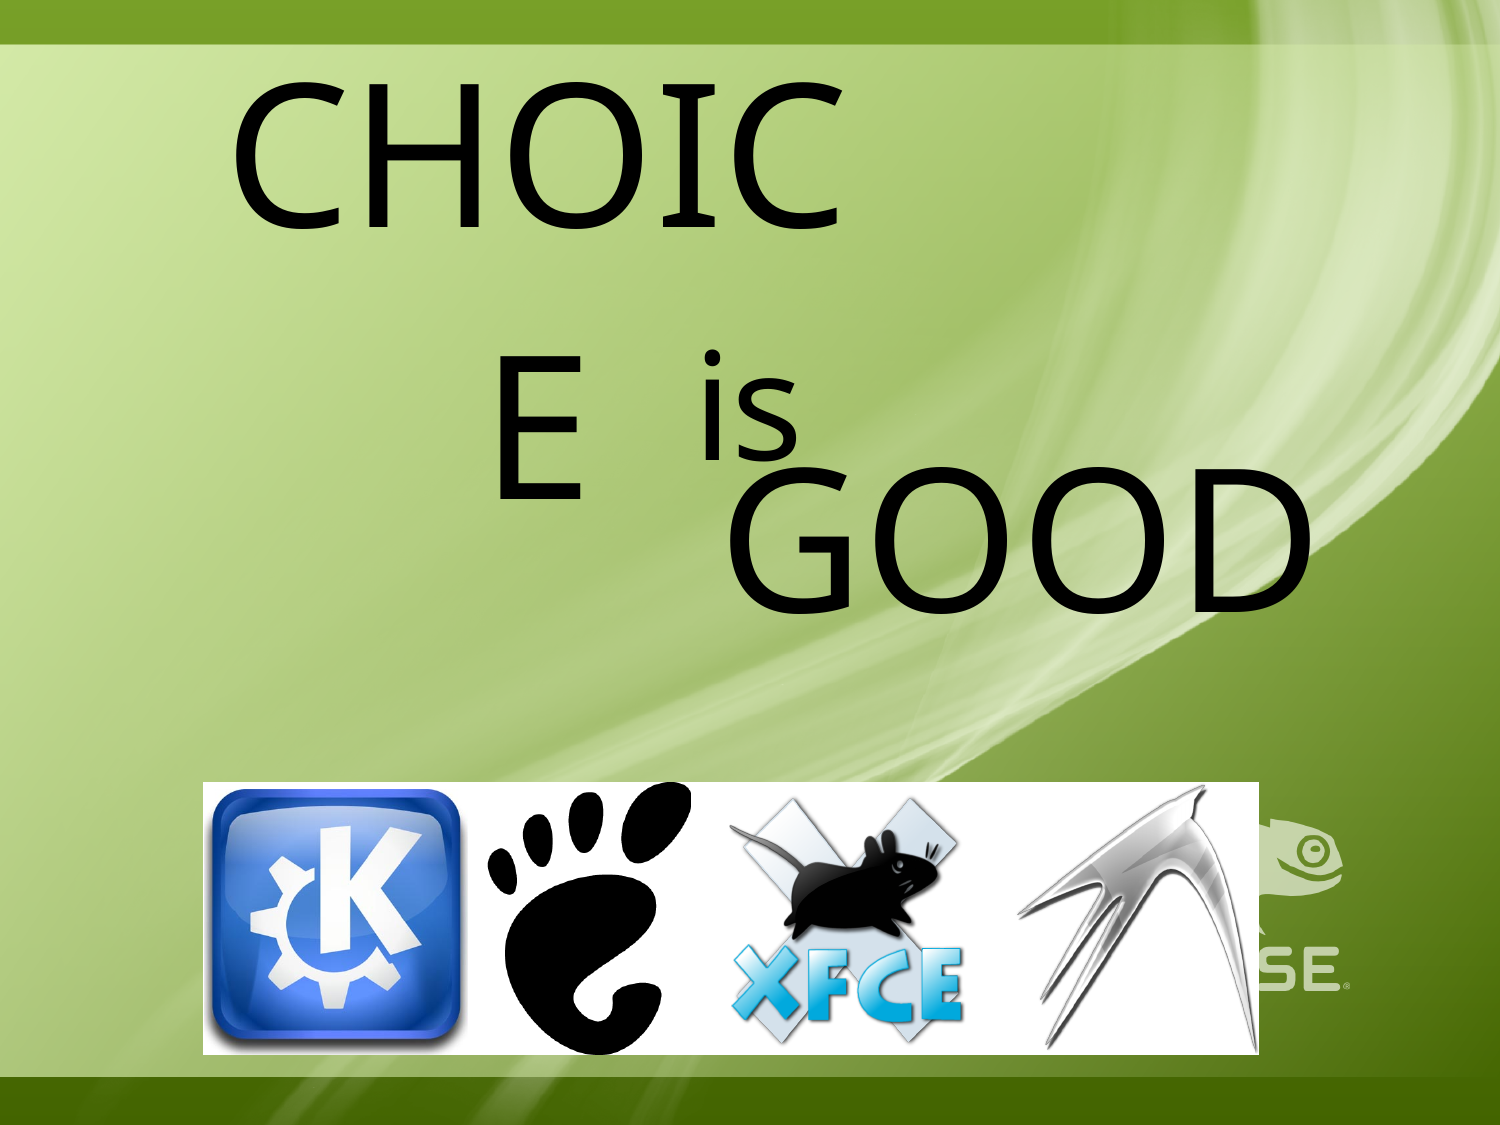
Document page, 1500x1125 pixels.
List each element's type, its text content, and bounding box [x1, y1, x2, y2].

title GOOD [714, 386, 1327, 683]
text_box [203, 782, 487, 1055]
picture [0, 0, 1500, 1125]
title is [680, 291, 817, 514]
text_box [691, 782, 1015, 1055]
title CHOICE [204, 137, 871, 434]
